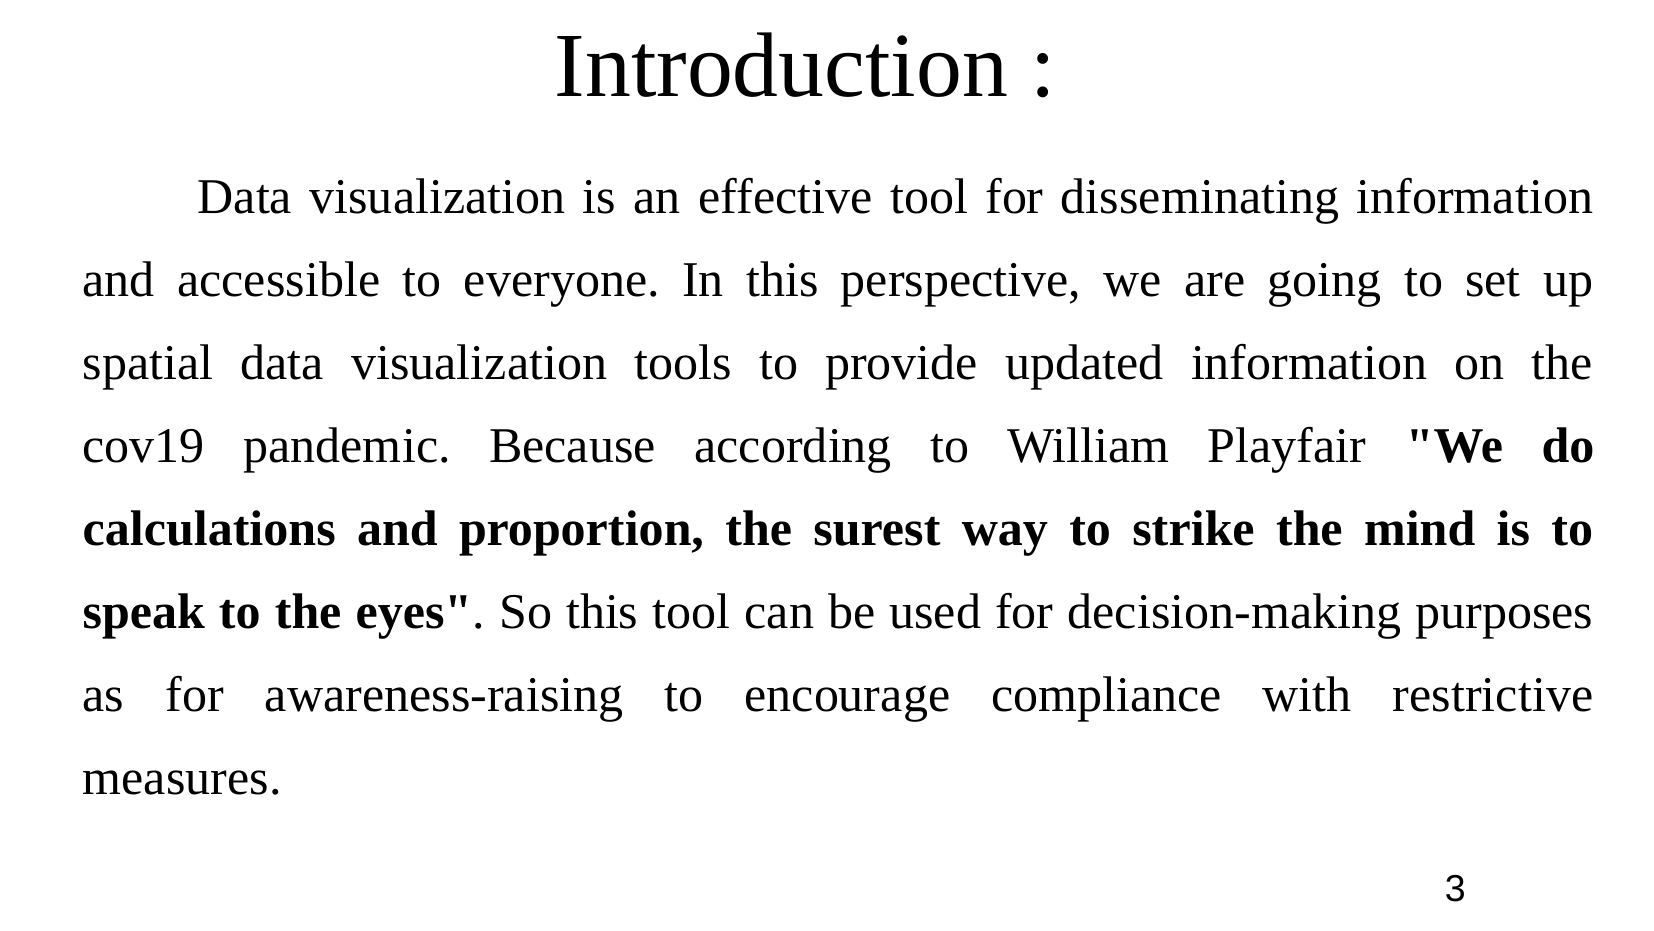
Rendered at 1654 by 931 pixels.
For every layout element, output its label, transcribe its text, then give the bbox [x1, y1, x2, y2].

list Data visualization is an effective tool for disseminating information and accessible to everyone. In this perspective, we are going to set up spatial data visualization tools to provide updated information on the cov19 pandemic. Because according to William Playfair "We do calculations and proportion, the surest way to strike the mind is to speak to the eyes". So this tool can be used for decision-making purposes as for awareness-raising to encourage compliance with restrictive measures. [11, 141, 1595, 910]
title Introduction : [23, 11, 1589, 119]
text_box <numéro> [1430, 859, 1654, 931]
